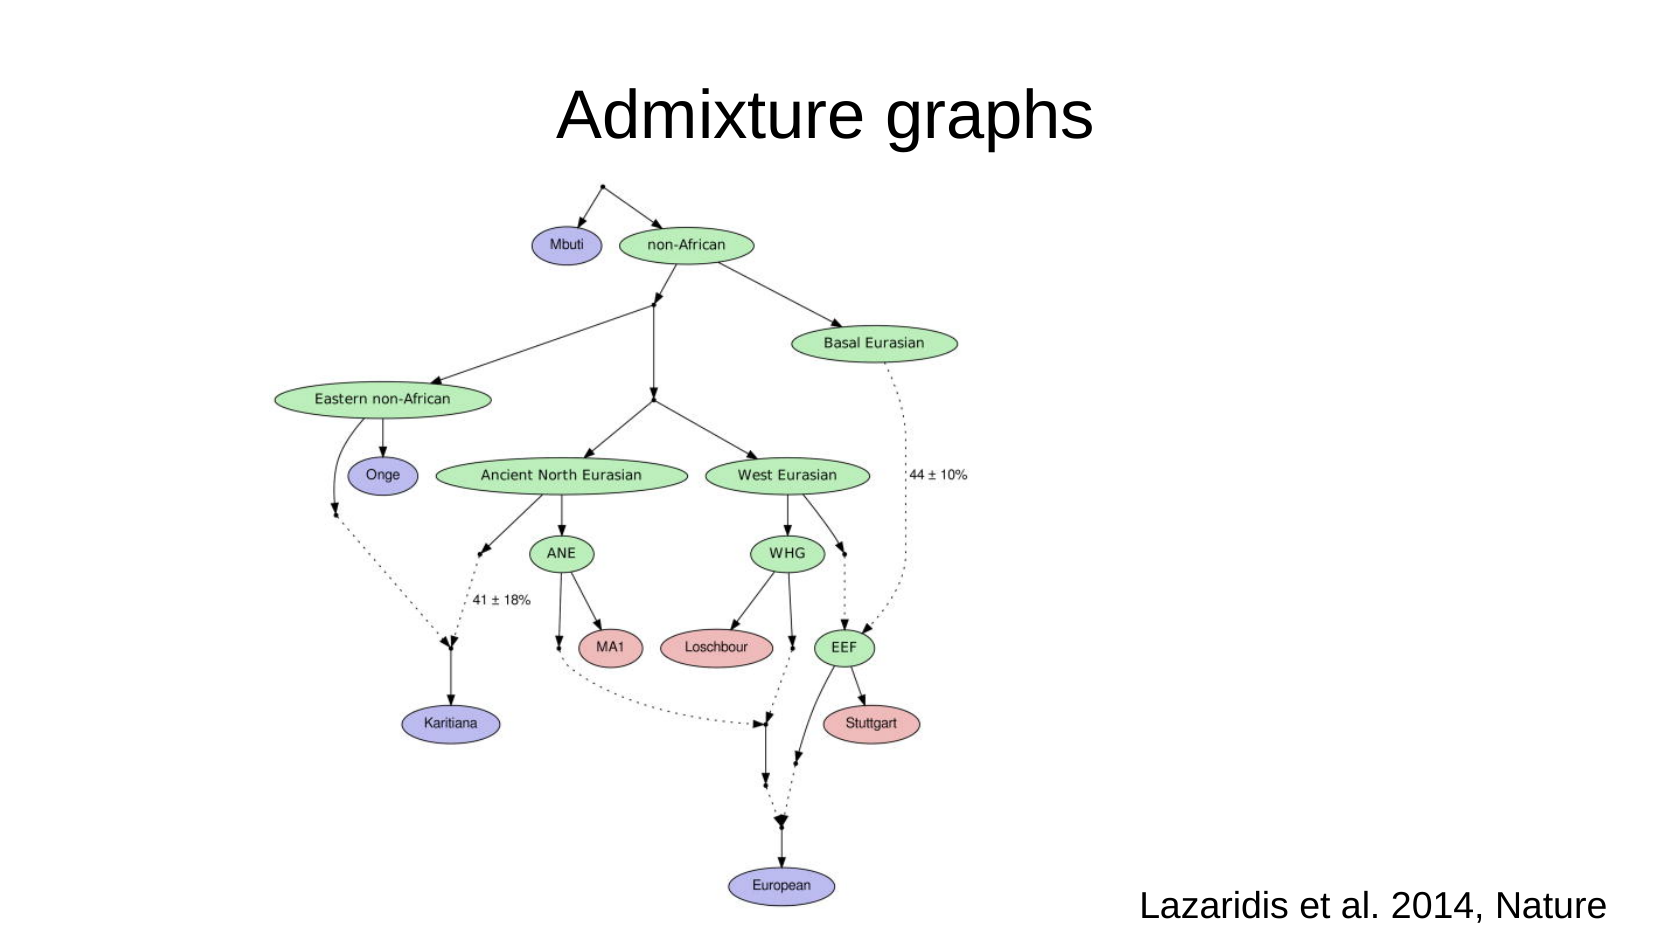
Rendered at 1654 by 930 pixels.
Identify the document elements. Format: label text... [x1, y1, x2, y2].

title Admixture graphs [82, 36, 1571, 193]
text_box Lazaridis et al. 2014, Nature [1124, 877, 1643, 930]
picture [269, 179, 973, 912]
